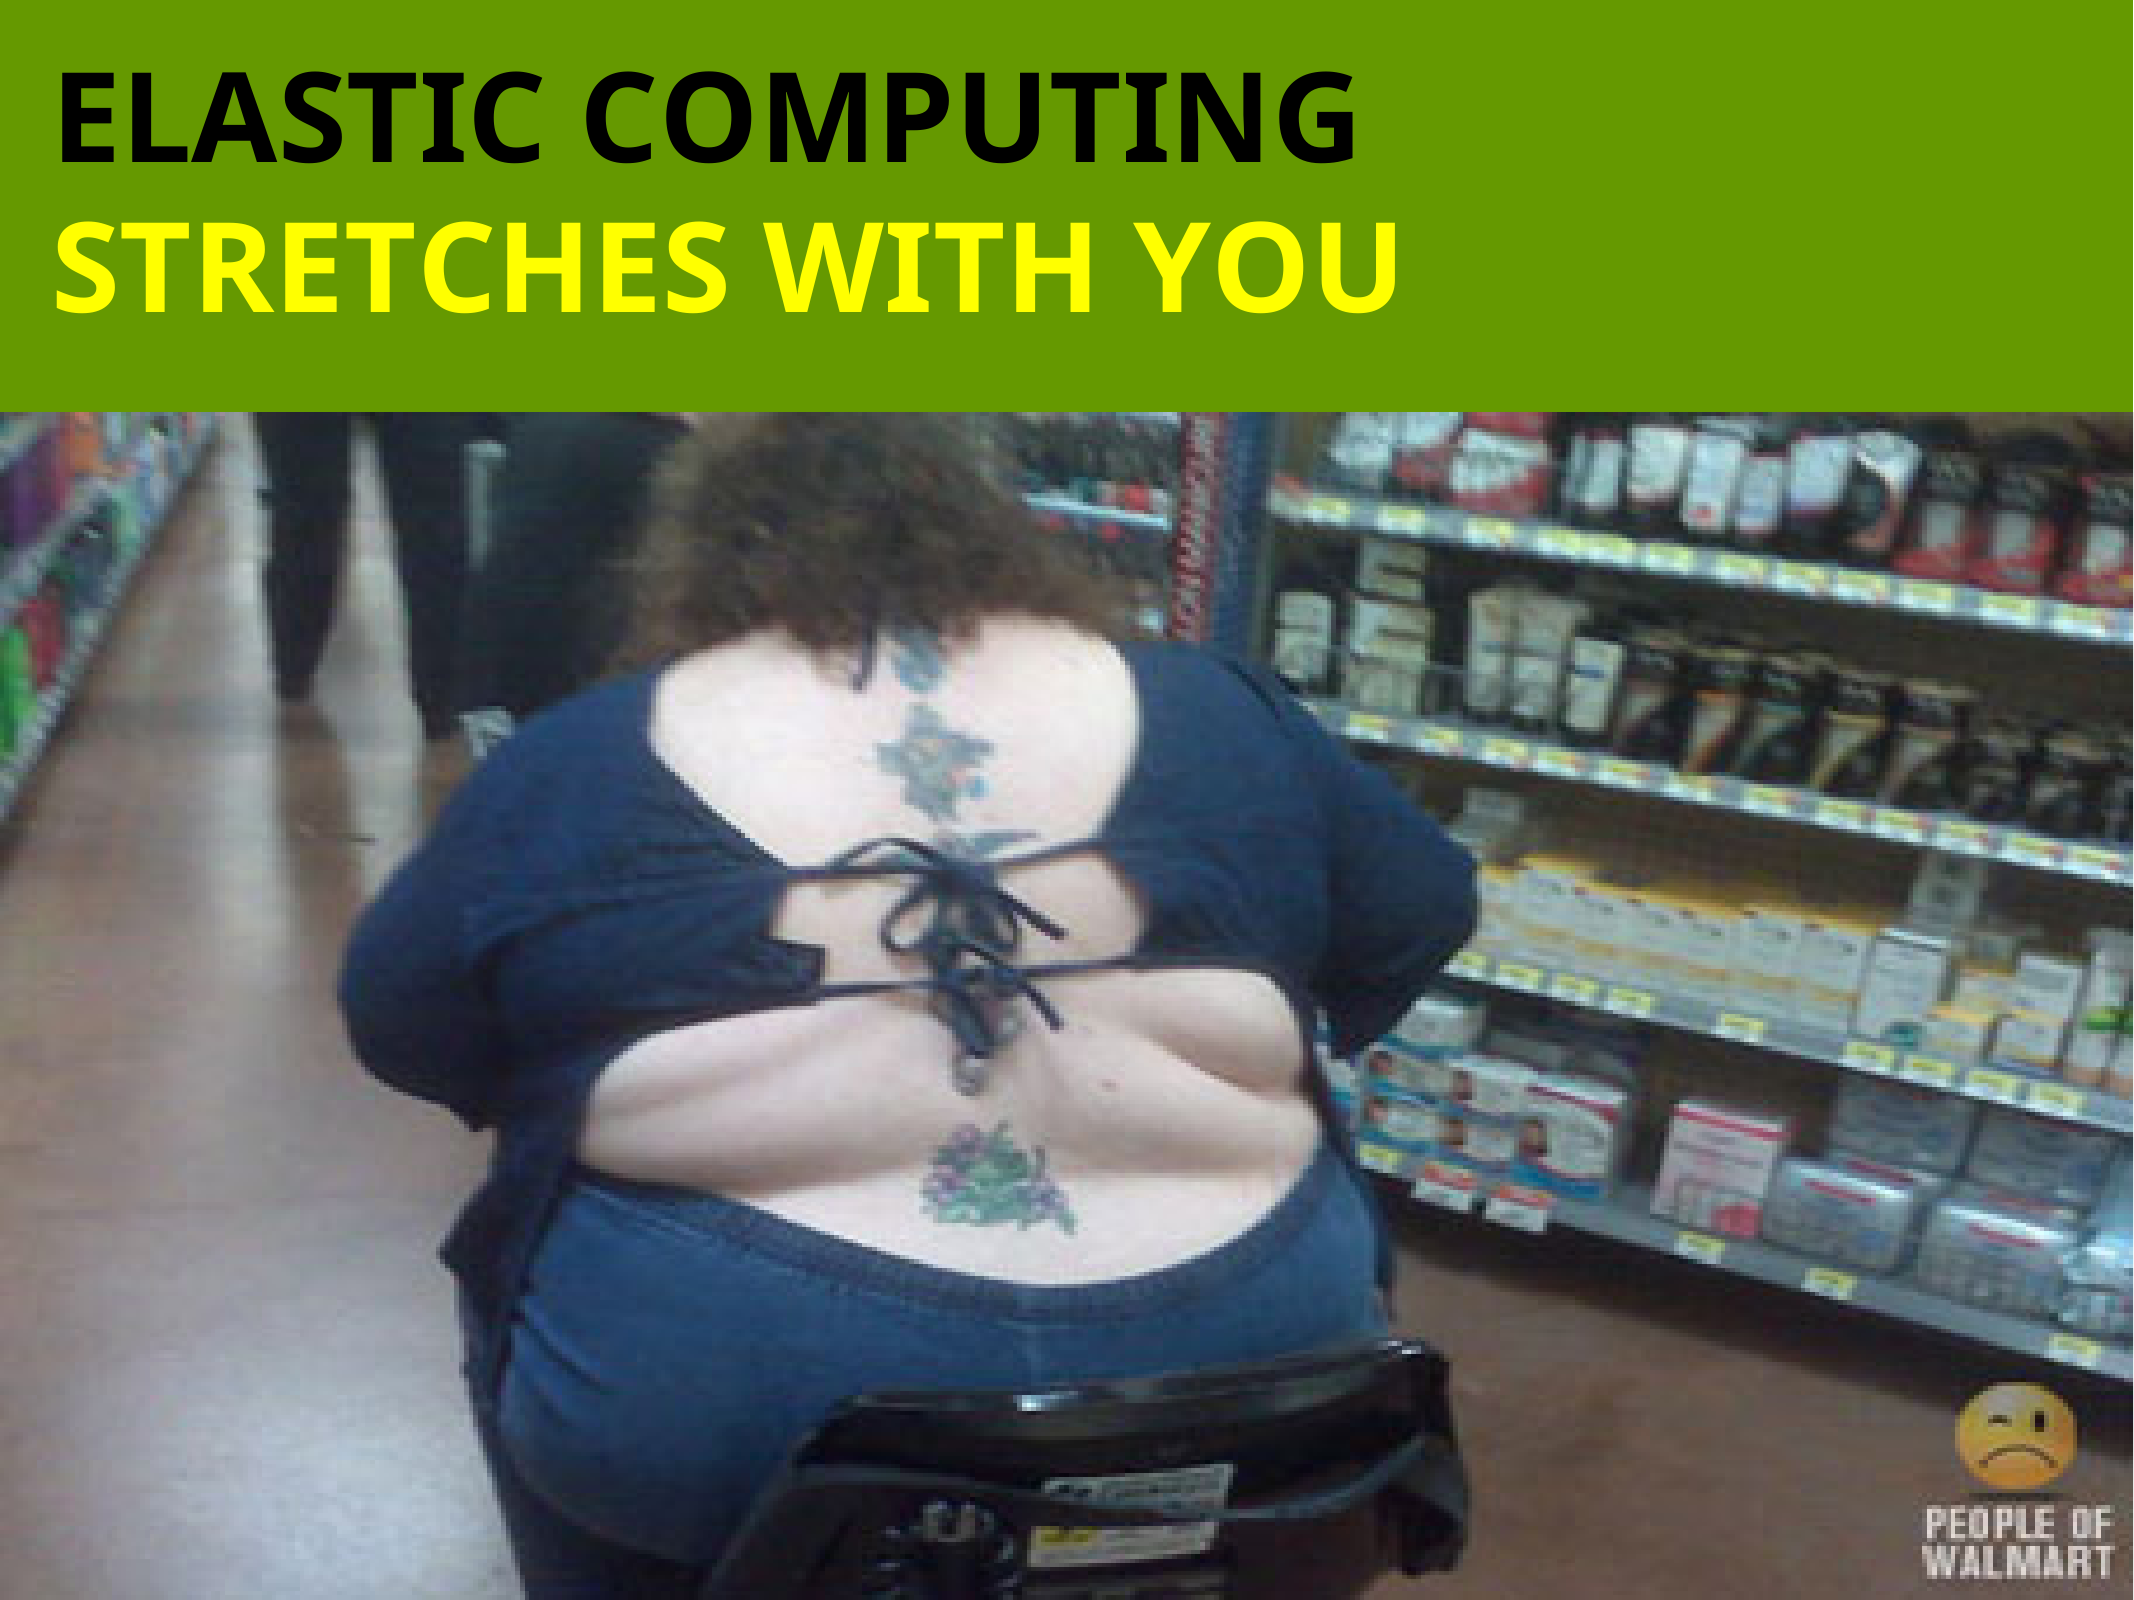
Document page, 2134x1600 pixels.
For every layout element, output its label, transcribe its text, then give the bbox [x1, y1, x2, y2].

text_box ELASTIC COMPUTING STRETCHES WITH YOU [41, 37, 2063, 412]
picture [0, 412, 2134, 1600]
